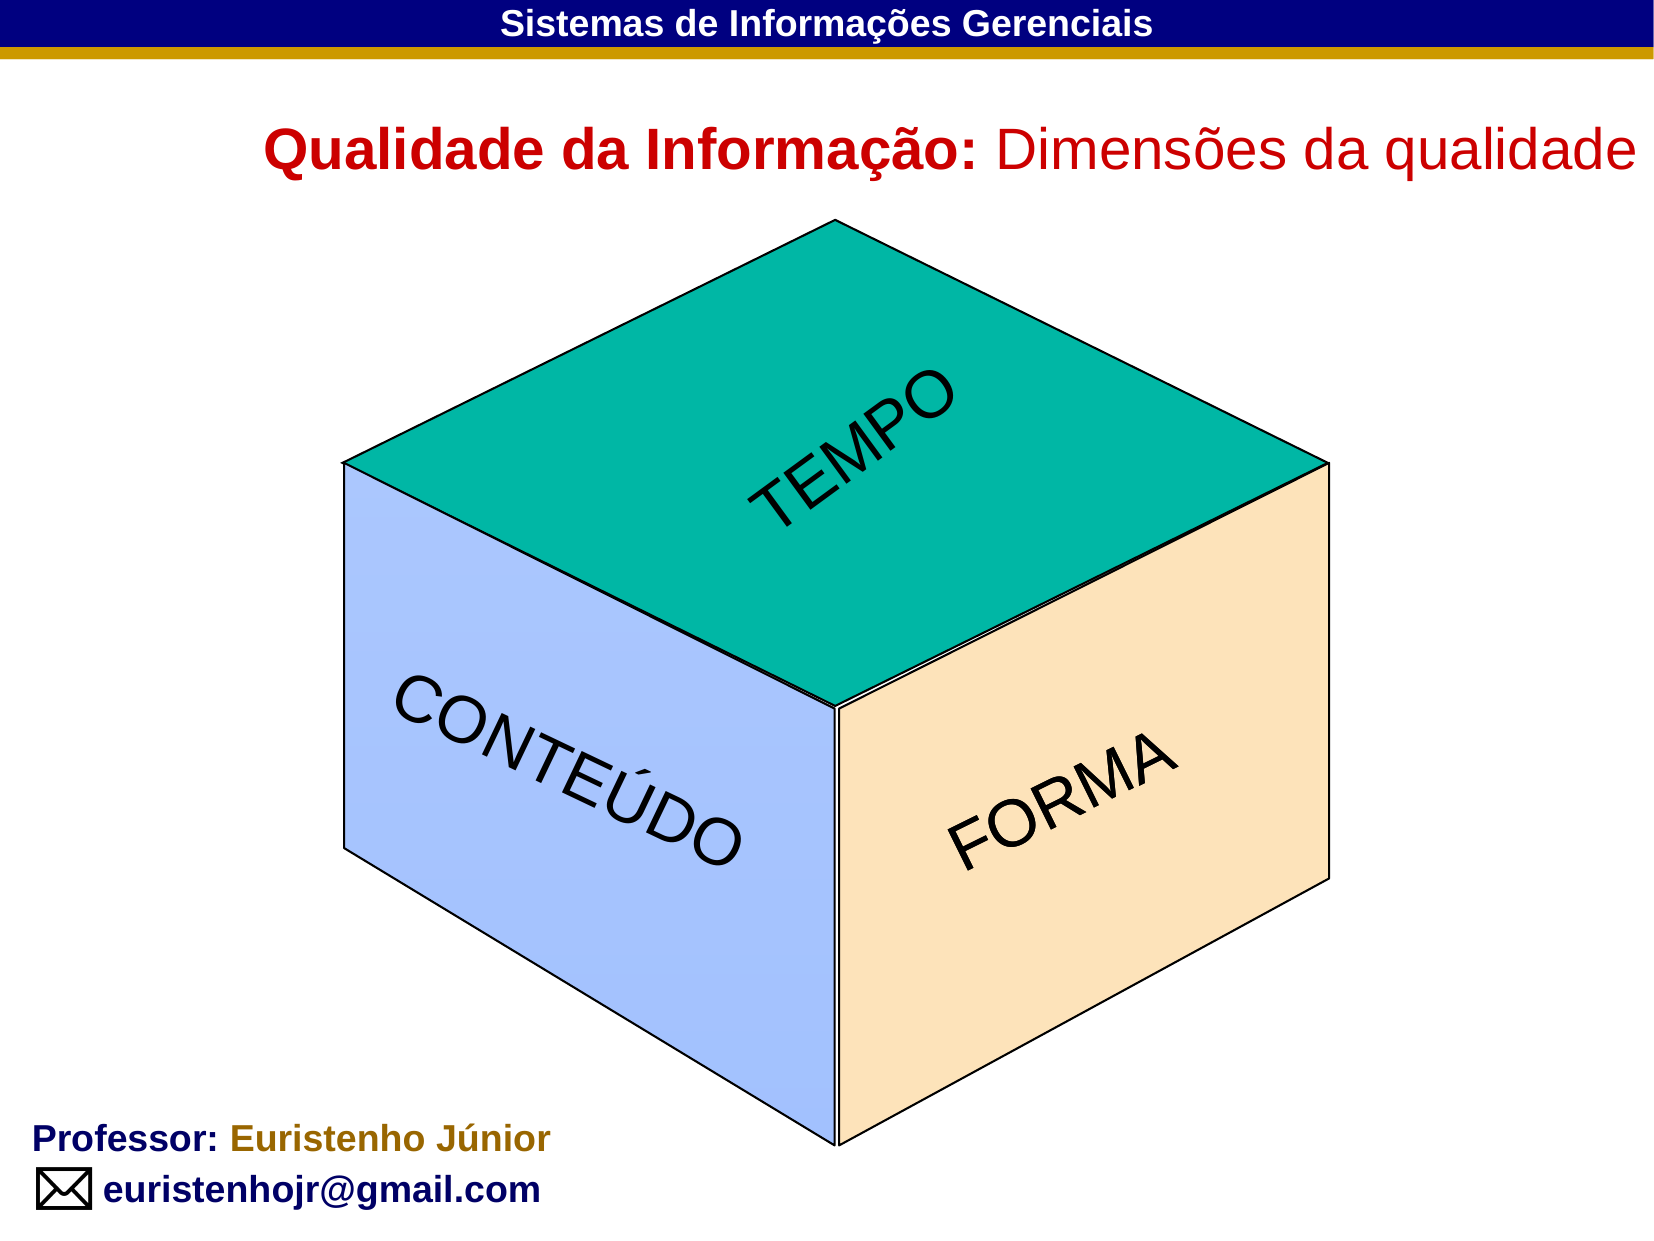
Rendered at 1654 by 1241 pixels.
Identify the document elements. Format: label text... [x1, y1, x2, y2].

text_box CONTEÚDO [364, 635, 798, 910]
text_box euristenhojr@gmail.com [88, 1161, 697, 1218]
text_box [342, 219, 1330, 1216]
text_box TEMPO [717, 322, 998, 564]
text_box Qualidade da Informação: Dimensões da qualidade [248, 109, 1654, 189]
text_box [0, 47, 1654, 60]
text_box Sistemas de Informações Gerenciais [0, 0, 1654, 47]
picture [35, 1166, 88, 1211]
text_box FORMA [917, 662, 1264, 899]
text_box Professor: Euristenho Júnior [17, 1110, 627, 1168]
